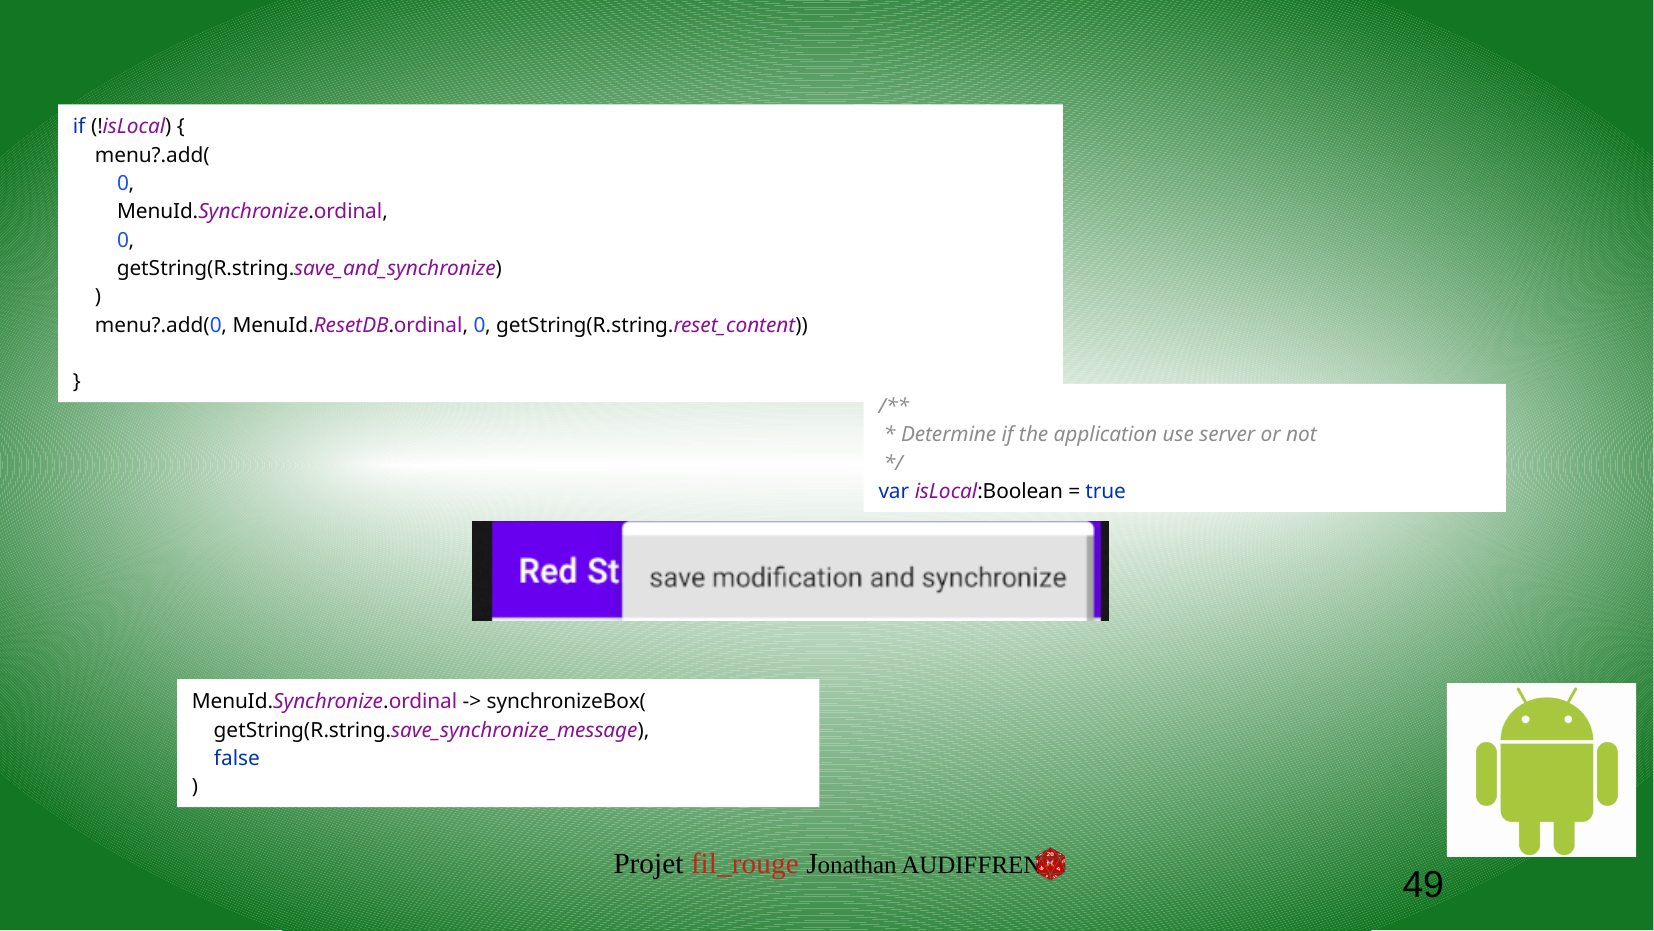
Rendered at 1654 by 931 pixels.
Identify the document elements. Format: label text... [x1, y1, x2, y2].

text_box MenuId.Synchronize.ordinal -> synchronizeBox( getString(R.string.save_synchronize_message), false ) [177, 679, 820, 789]
picture [472, 521, 1109, 621]
picture [1446, 683, 1637, 857]
text_box if (!isLocal) { menu?.add( 0, MenuId.Synchronize.ordinal, 0, getString(R.string.save_and_synchronize) ) menu?.add(0, MenuId.ResetDB.ordinal, 0, getString(R.string.reset_content)) } [58, 104, 1063, 355]
picture [1033, 847, 1067, 881]
text_box /** * Determine if the application use server or not */ var isLocal:Boolean = true [863, 383, 1506, 493]
